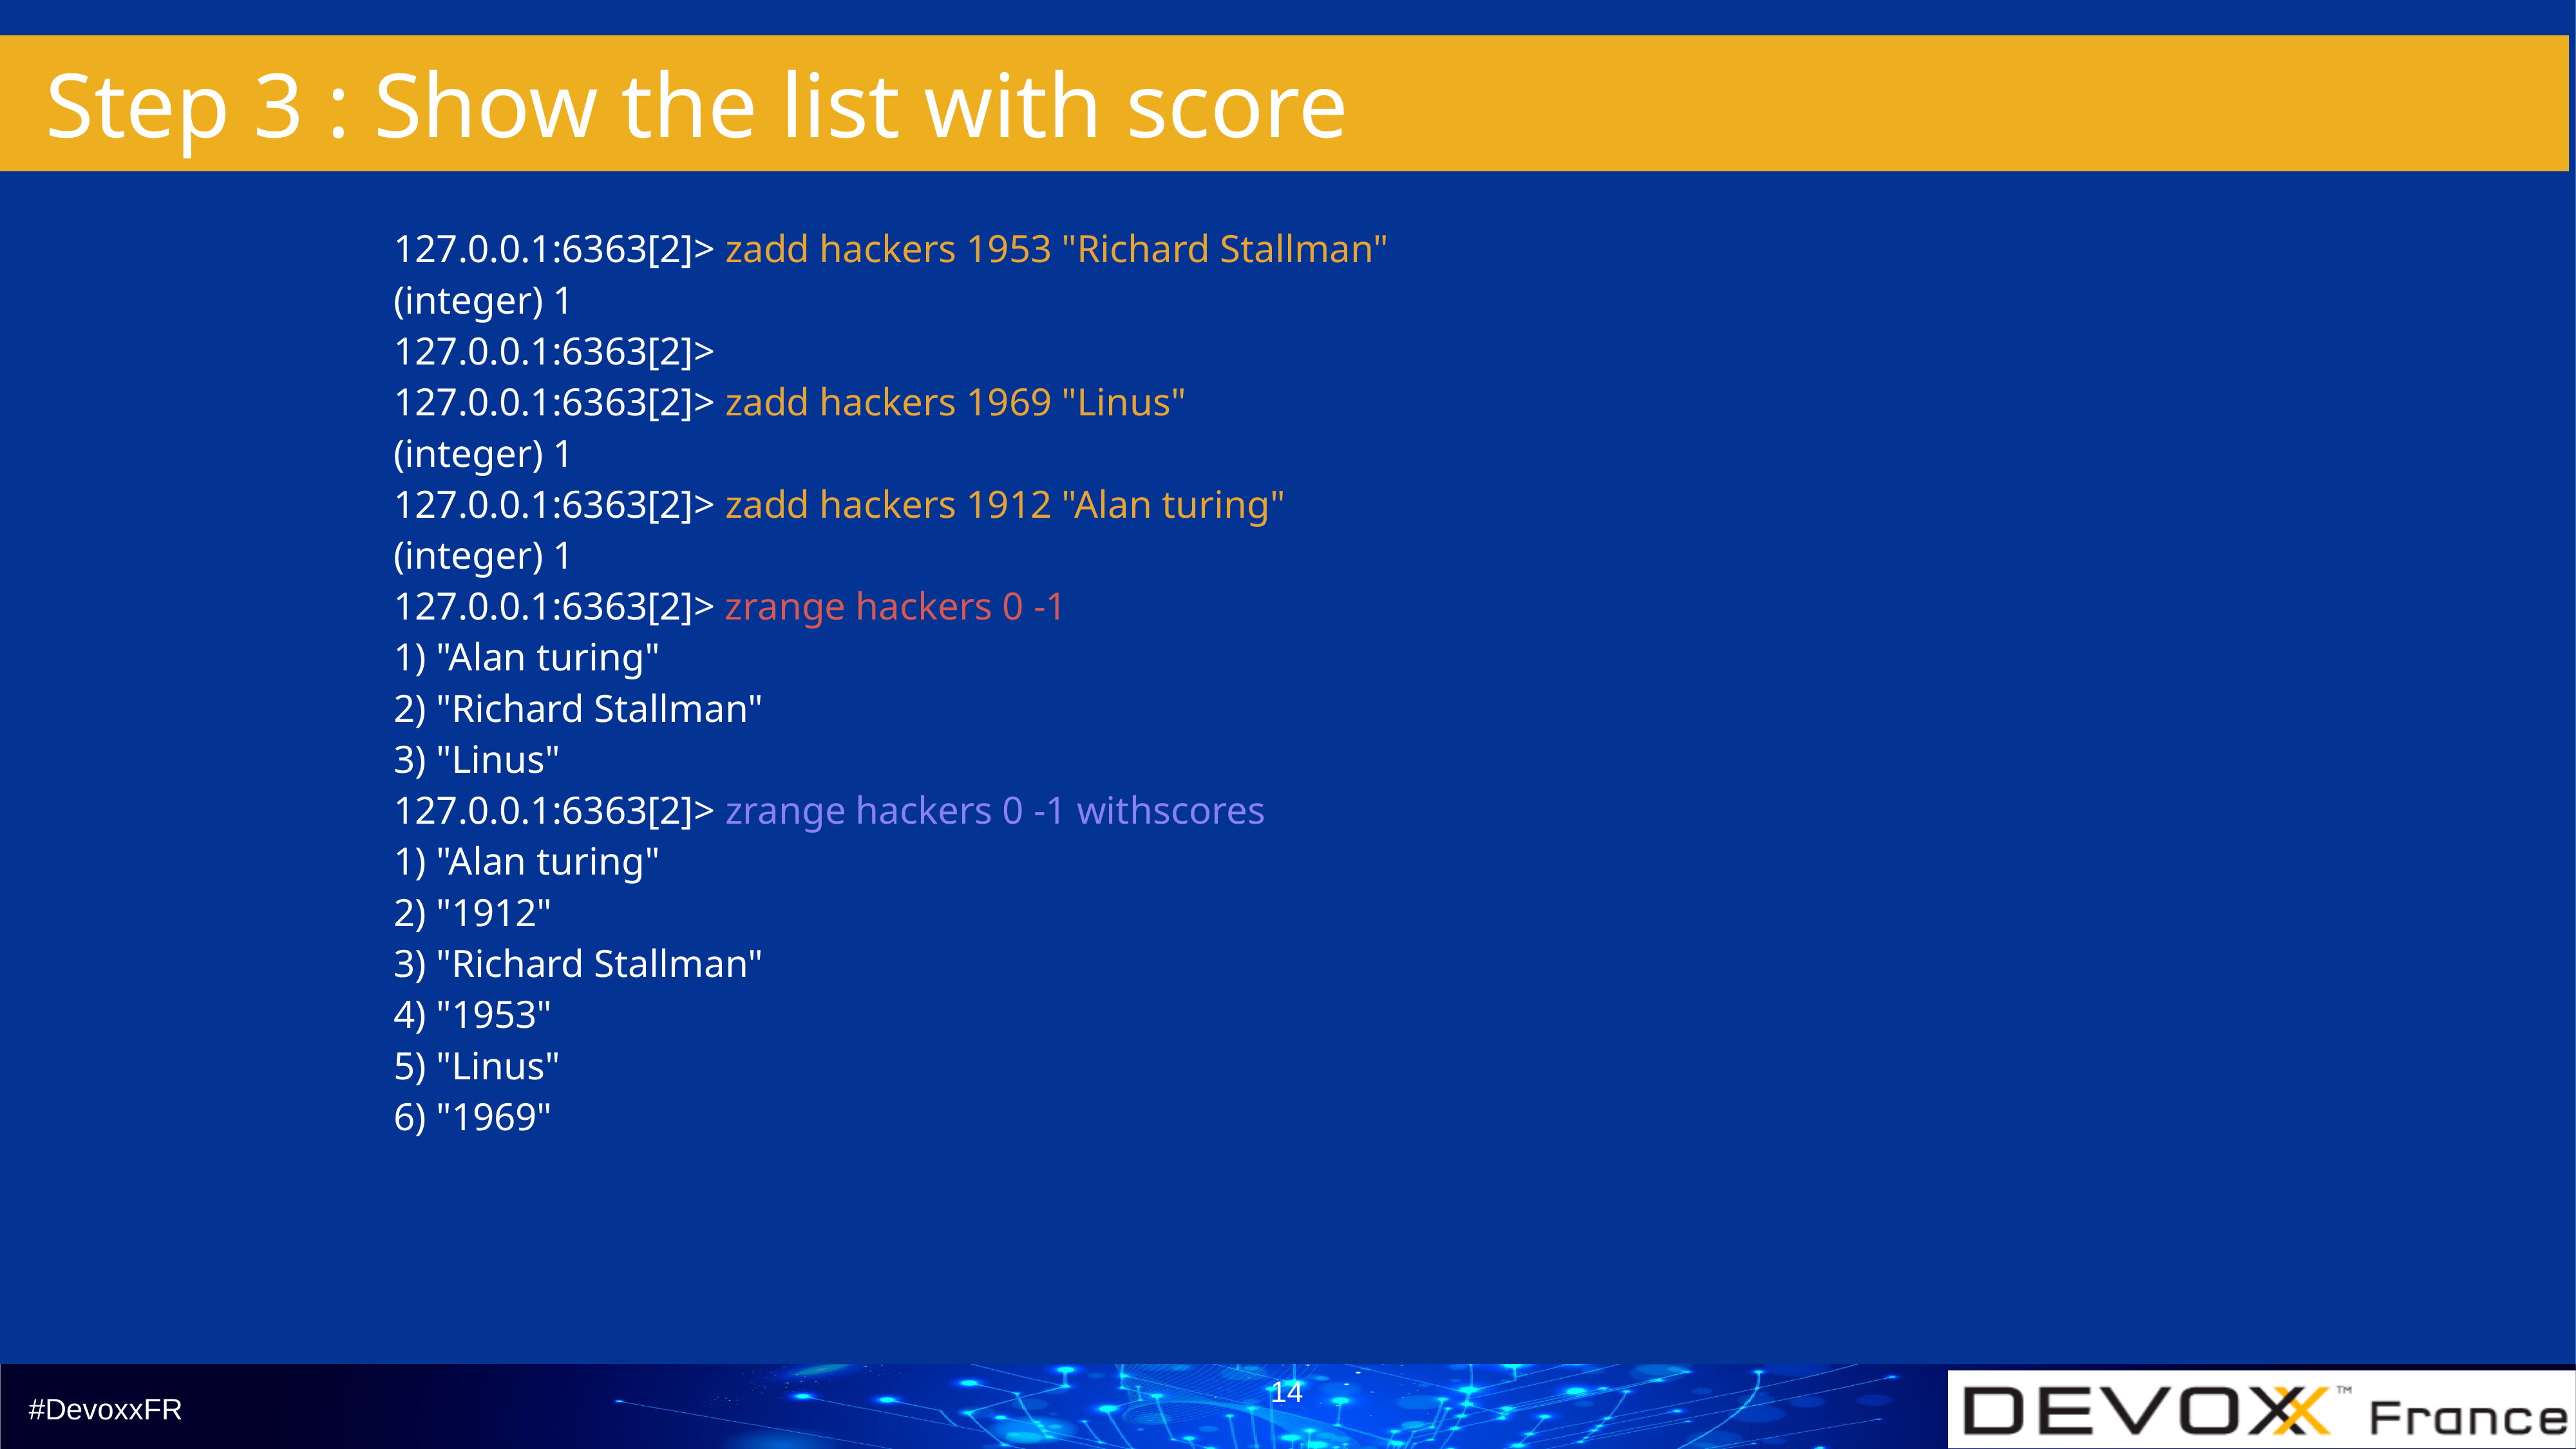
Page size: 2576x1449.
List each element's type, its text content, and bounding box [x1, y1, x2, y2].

title Step 3 : Show the list with score [0, 35, 2570, 171]
picture [0, 1364, 2576, 1449]
list 127.0.0.1:6363[2]> zadd hackers 1953 "Richard Stallman" (integer) 1 127.0.0.1:6363[2]> 127.0.0.1:6363[2]> zadd hackers 1969 "Linus" (integer) 1 127.0.0.1:6363[2]> zadd hackers 1912 "Alan turing" (integer) 1 127.0.0.1:6363[2]> zrange hackers 0 -1 1) "Alan turing" 2) "Richard Stallman" 3) "Linus" 127.0.0.1:6363[2]> zrange hackers 0 -1 withscores 1) "Alan turing" 2) "1912" 3) "Richard Stallman" 4) "1953" 5) "Linus" 6) "1969" [393, 222, 2183, 1314]
picture [1309, 1442, 1326, 1449]
slide_number 14 [1263, 1375, 1311, 1427]
